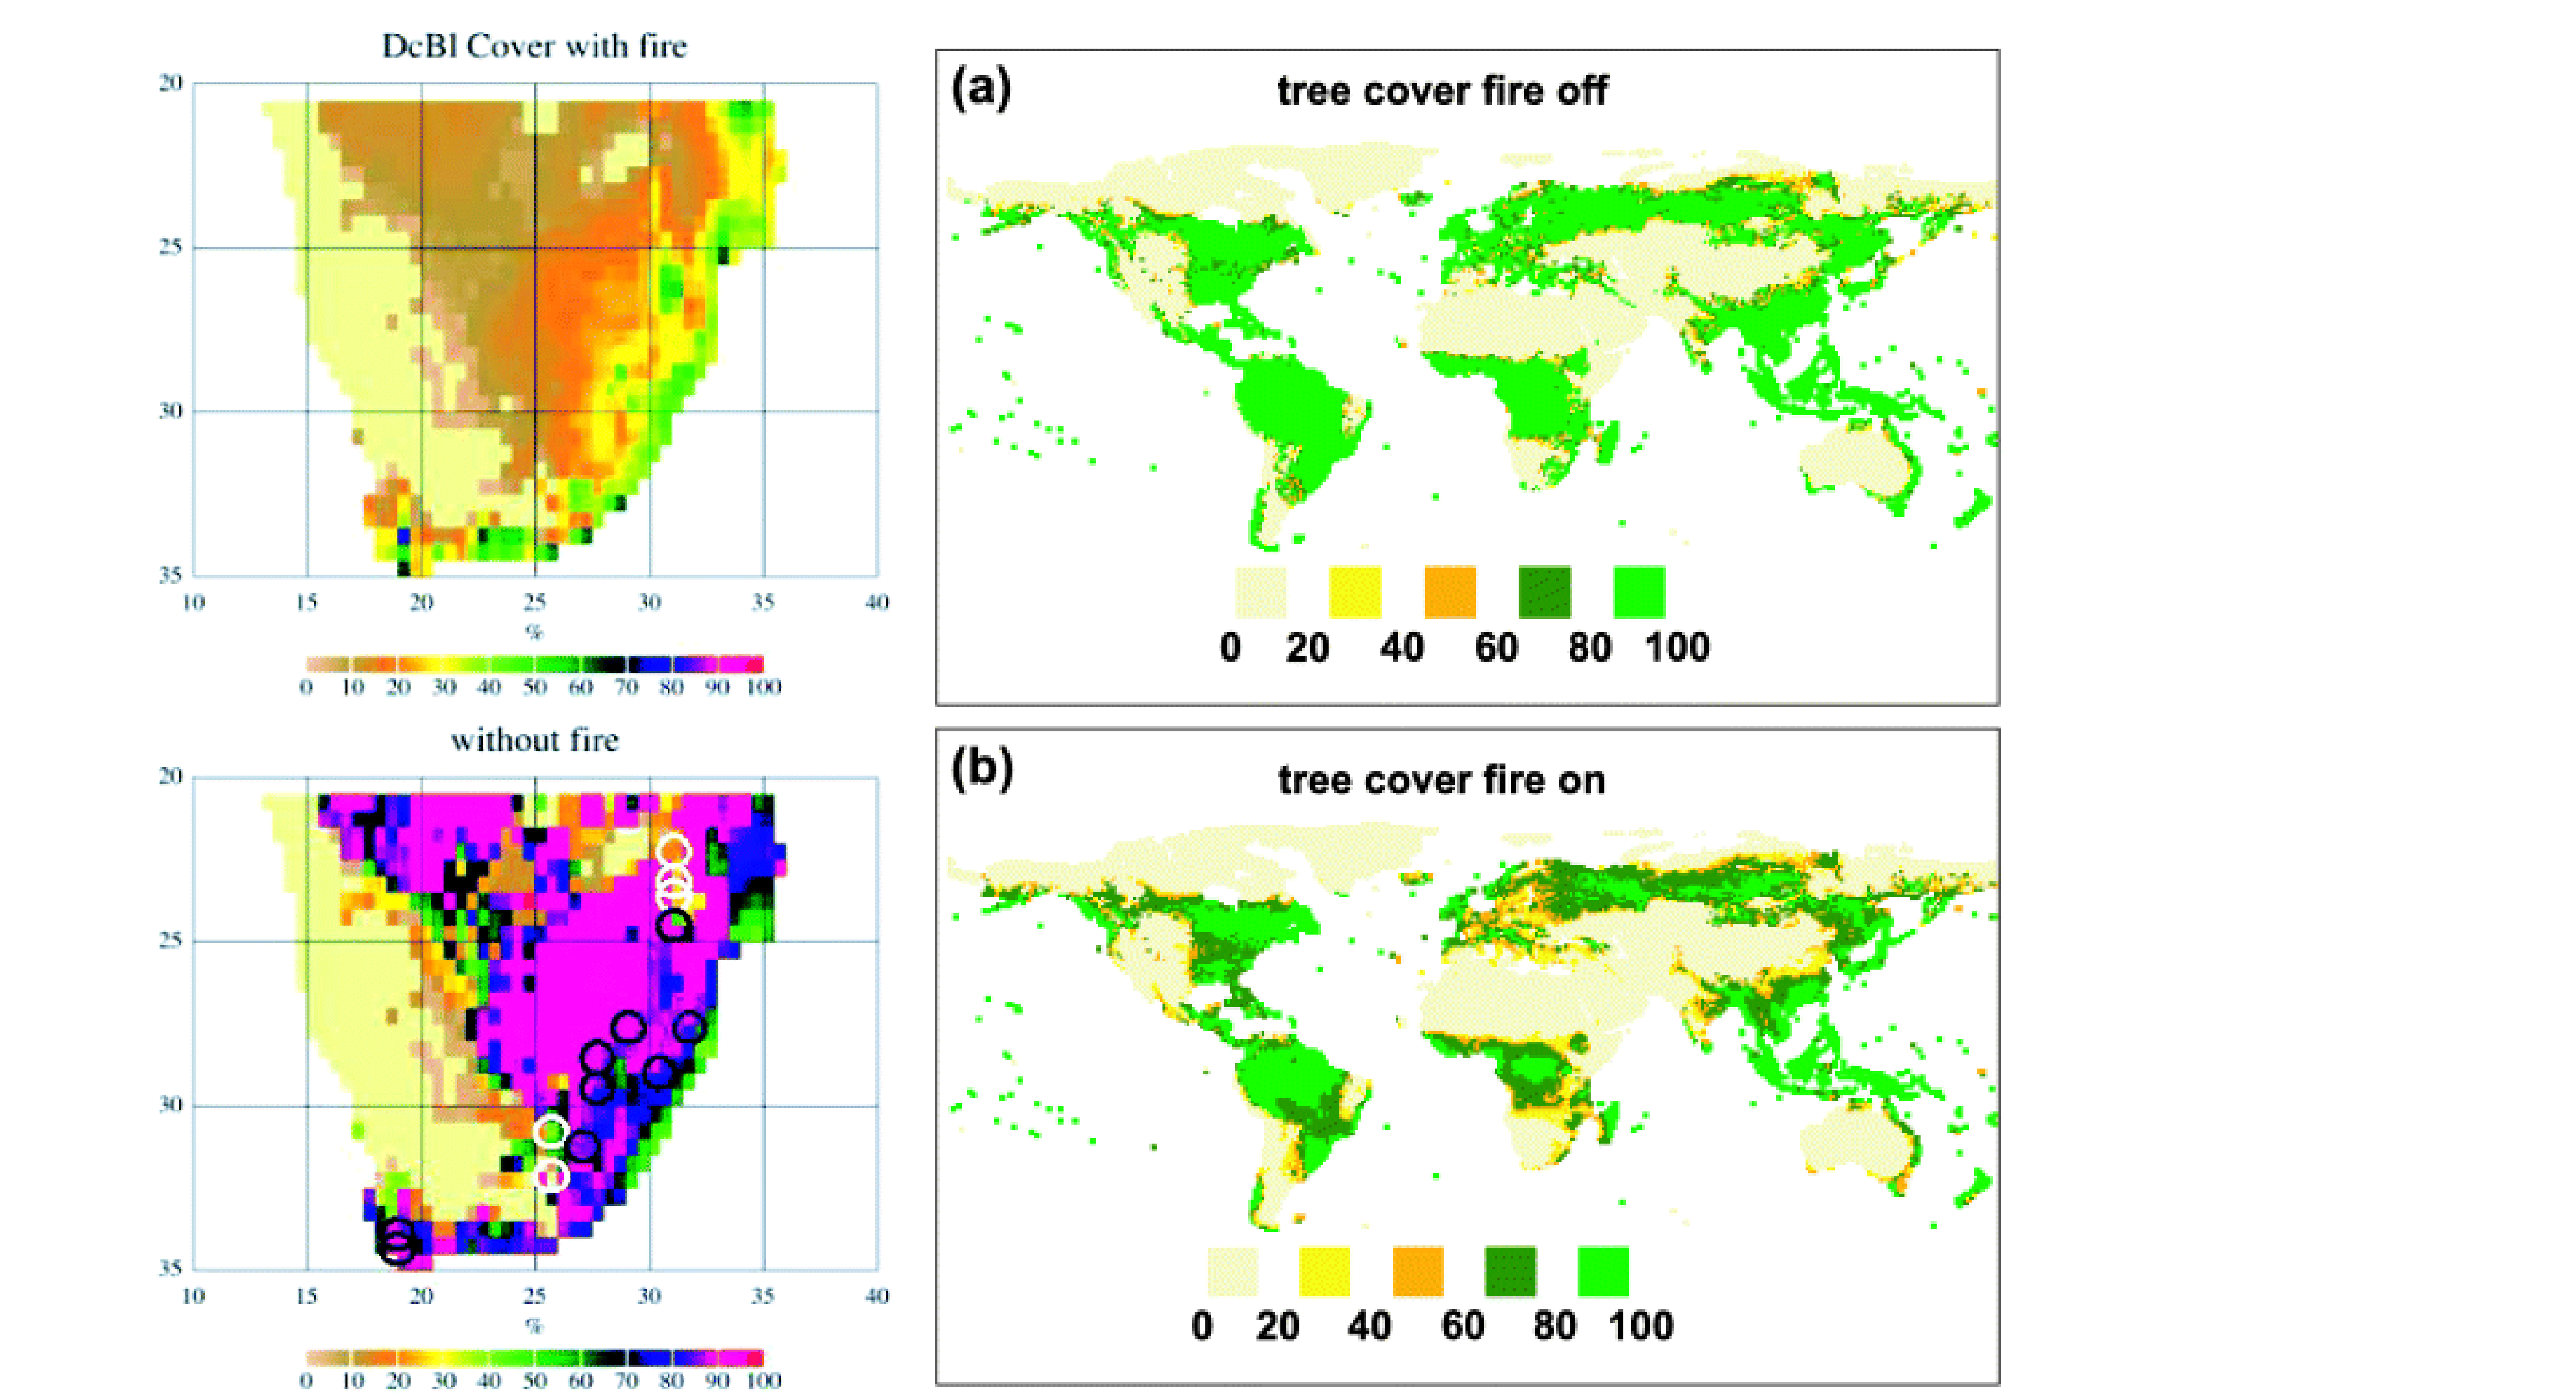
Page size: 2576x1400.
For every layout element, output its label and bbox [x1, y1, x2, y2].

picture [153, 29, 894, 1397]
picture [932, 49, 2004, 1400]
